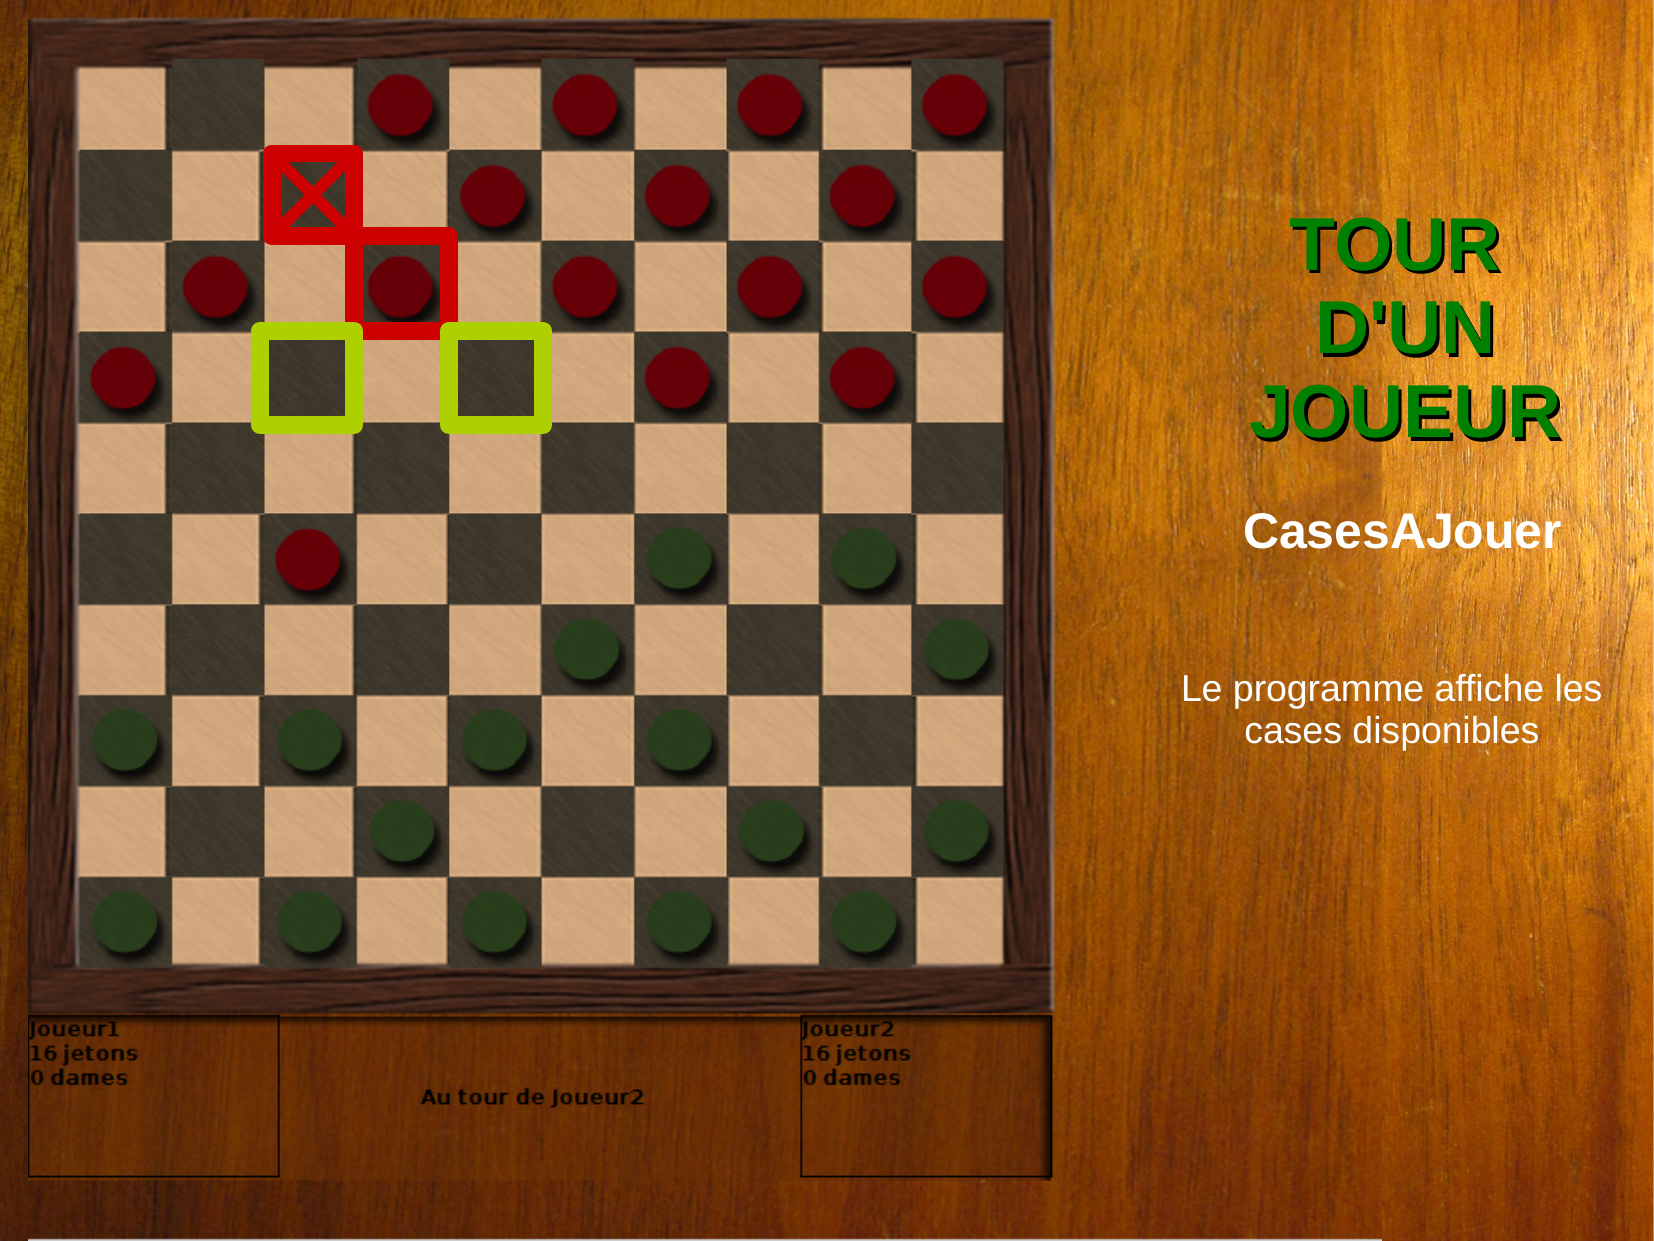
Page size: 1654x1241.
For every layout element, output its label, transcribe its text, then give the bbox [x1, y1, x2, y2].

text_box Le programme affiche les cases disponibles [1157, 651, 1627, 768]
title TOUR D'UN JOUEUR [956, 0, 1654, 727]
text_box CasesAJouer [1228, 496, 1654, 568]
picture [0, 0, 1654, 1241]
